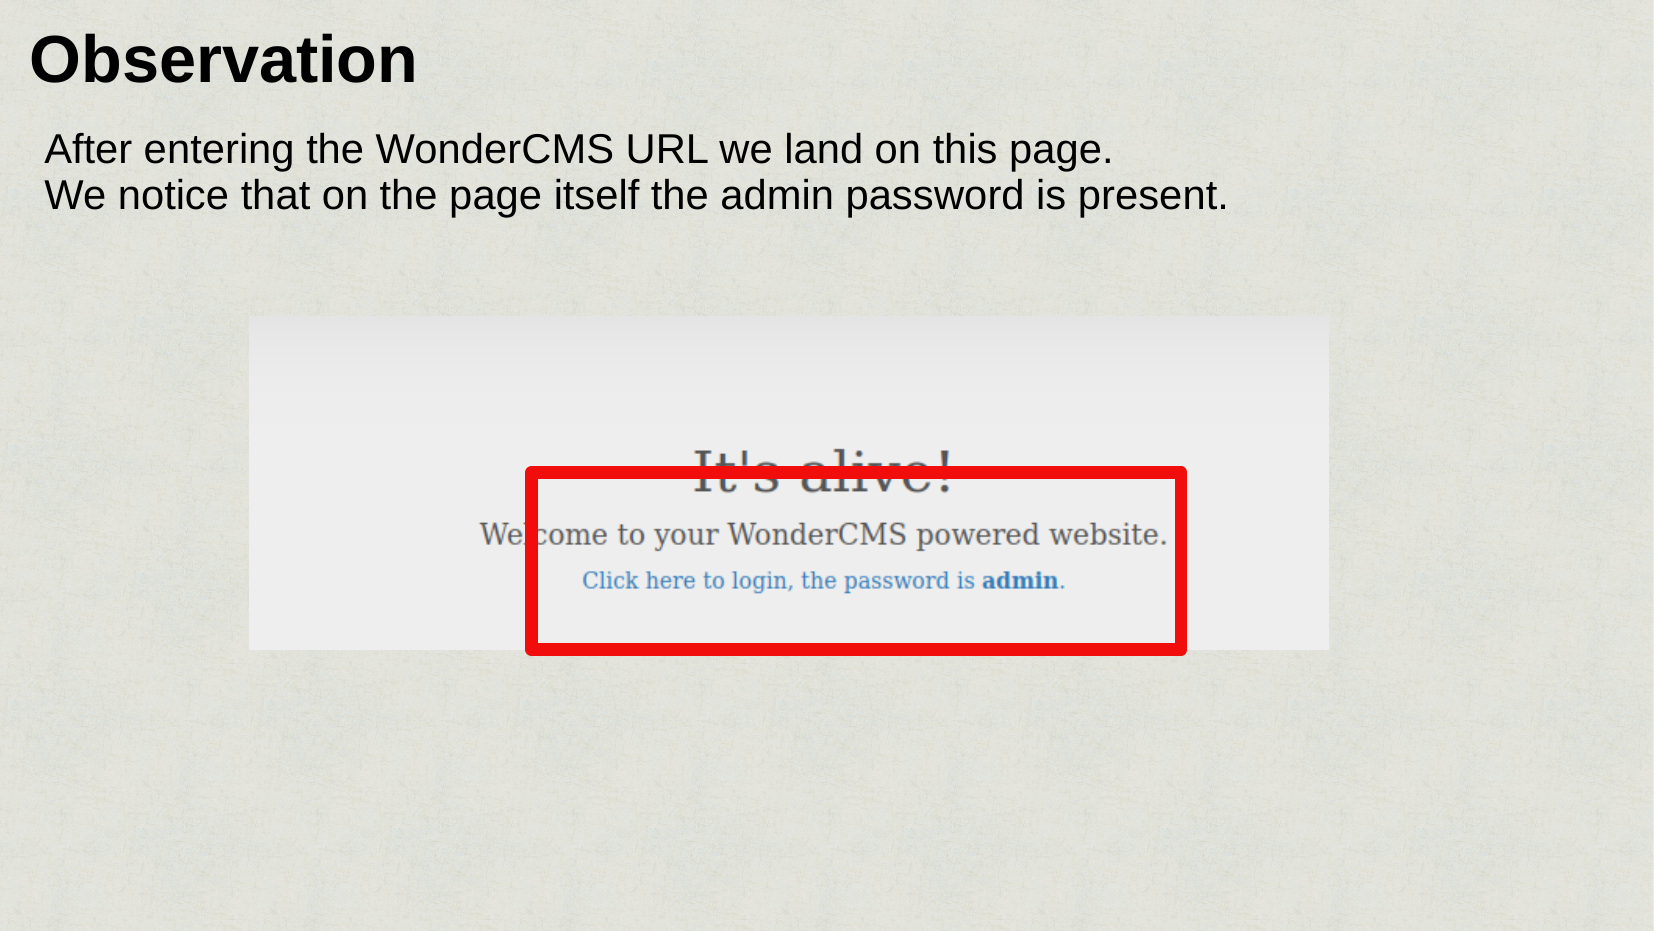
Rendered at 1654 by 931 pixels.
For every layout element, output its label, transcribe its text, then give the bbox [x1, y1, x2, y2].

picture [0, 0, 1654, 931]
text_box After entering the WonderCMS URL we land on this page. We notice that on the page itself the admin password is present. [29, 118, 1506, 226]
title Observation [29, 0, 1518, 119]
